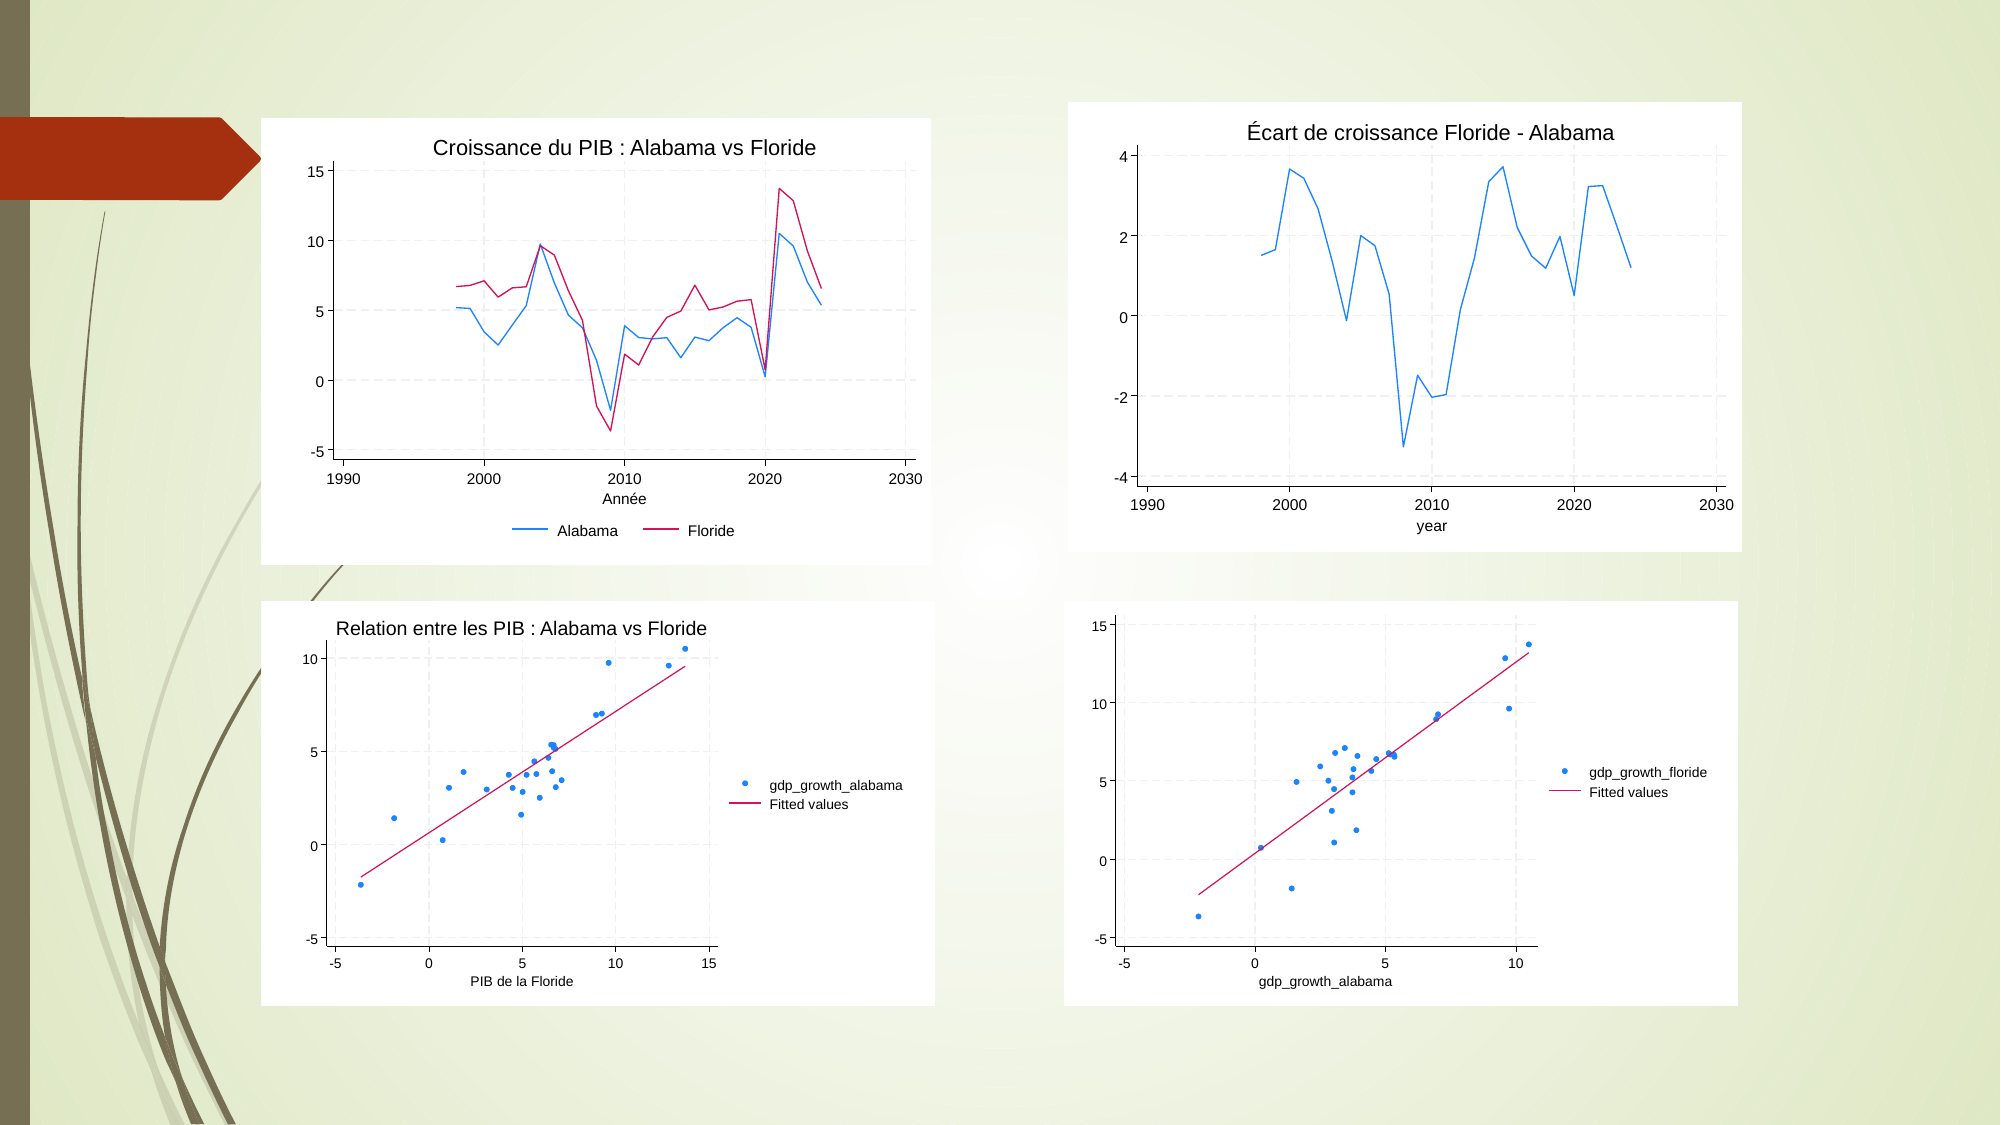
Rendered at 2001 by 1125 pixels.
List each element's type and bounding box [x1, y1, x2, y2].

picture [261, 117, 932, 565]
picture [1068, 102, 1743, 552]
picture [1064, 601, 1739, 1006]
picture [261, 601, 936, 1006]
